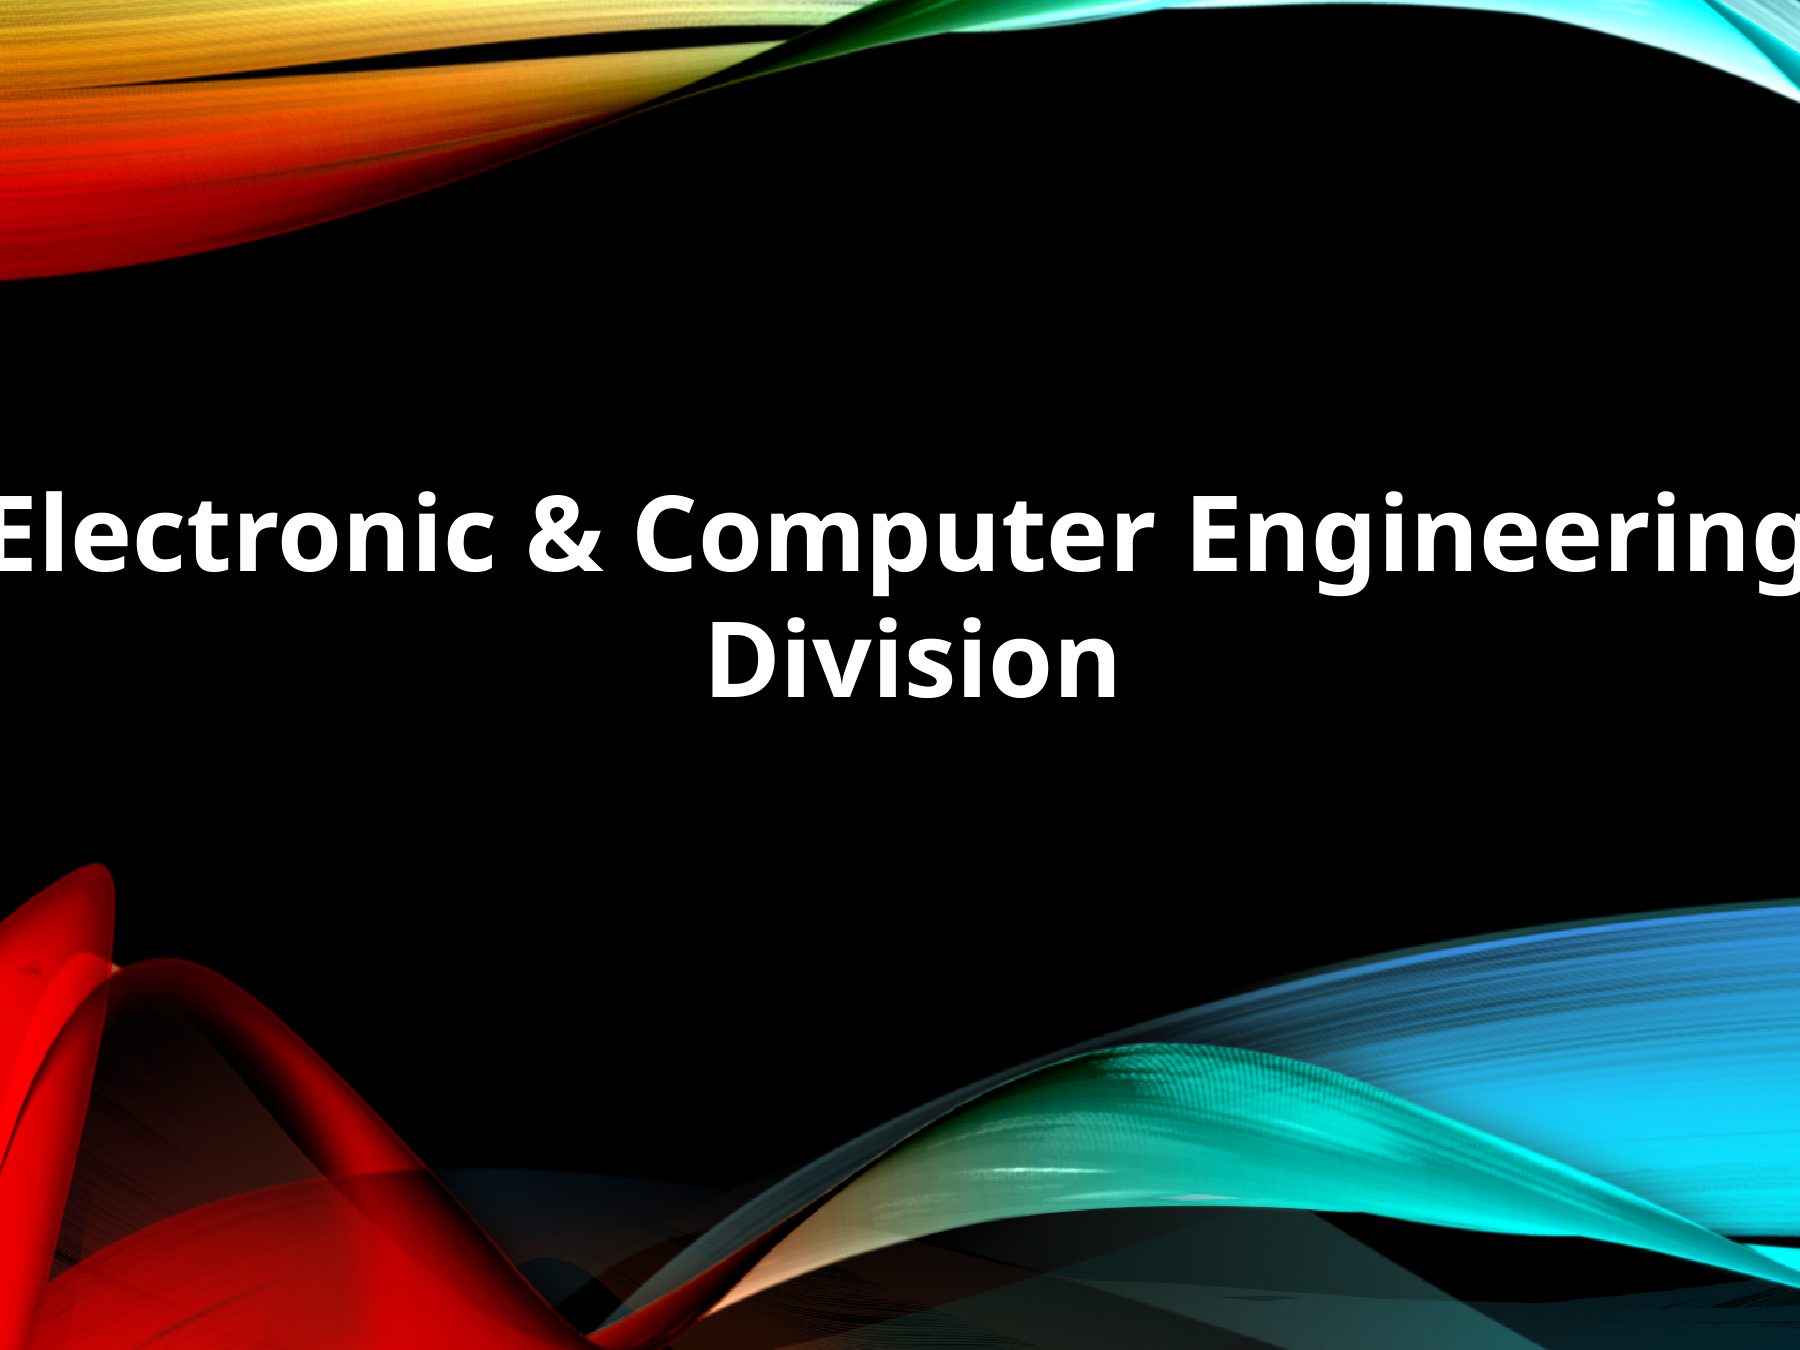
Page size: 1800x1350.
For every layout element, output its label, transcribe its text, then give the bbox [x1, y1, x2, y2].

text_box Electronic & Computer Engineering Division [0, 460, 1800, 726]
